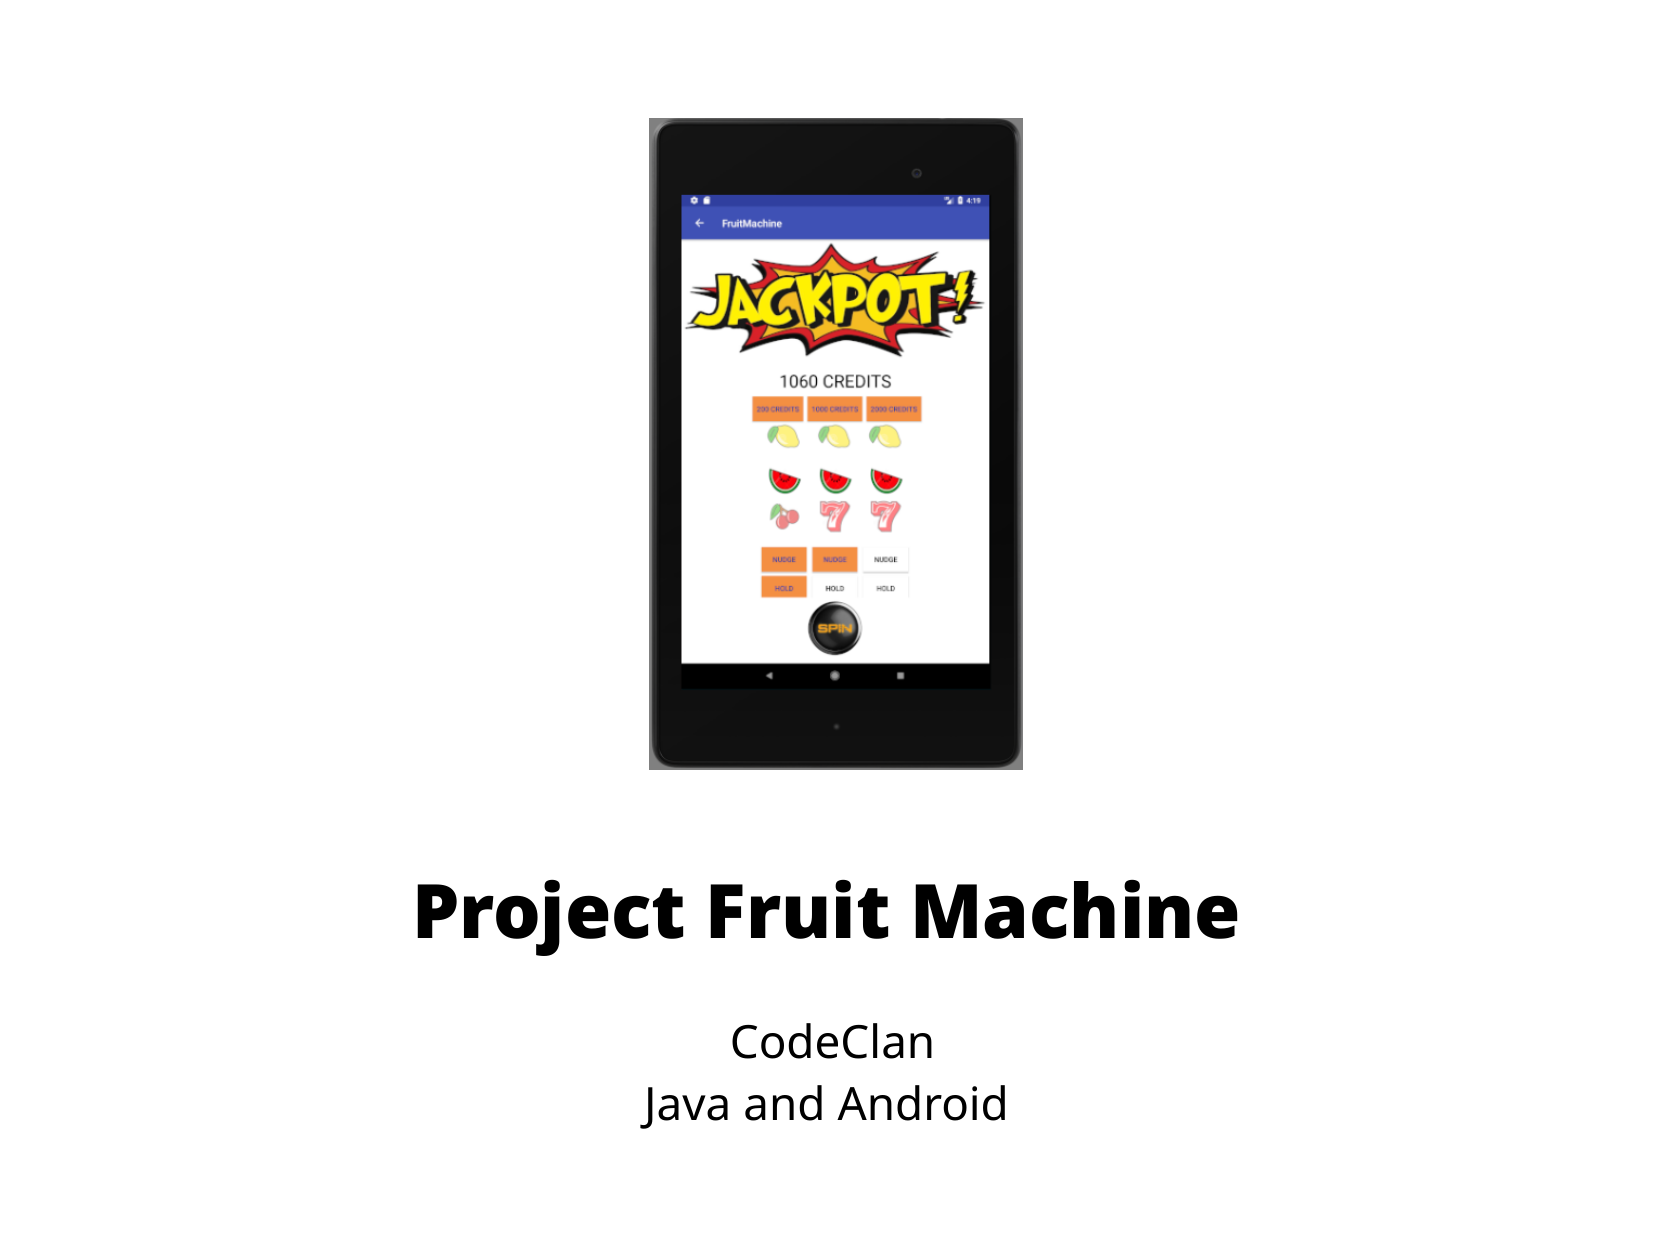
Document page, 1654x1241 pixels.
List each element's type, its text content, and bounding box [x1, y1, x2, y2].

title Project Fruit Machine [59, 805, 1595, 963]
picture [649, 118, 1023, 770]
subtitle CodeClan Java and Android [82, 962, 1595, 1182]
